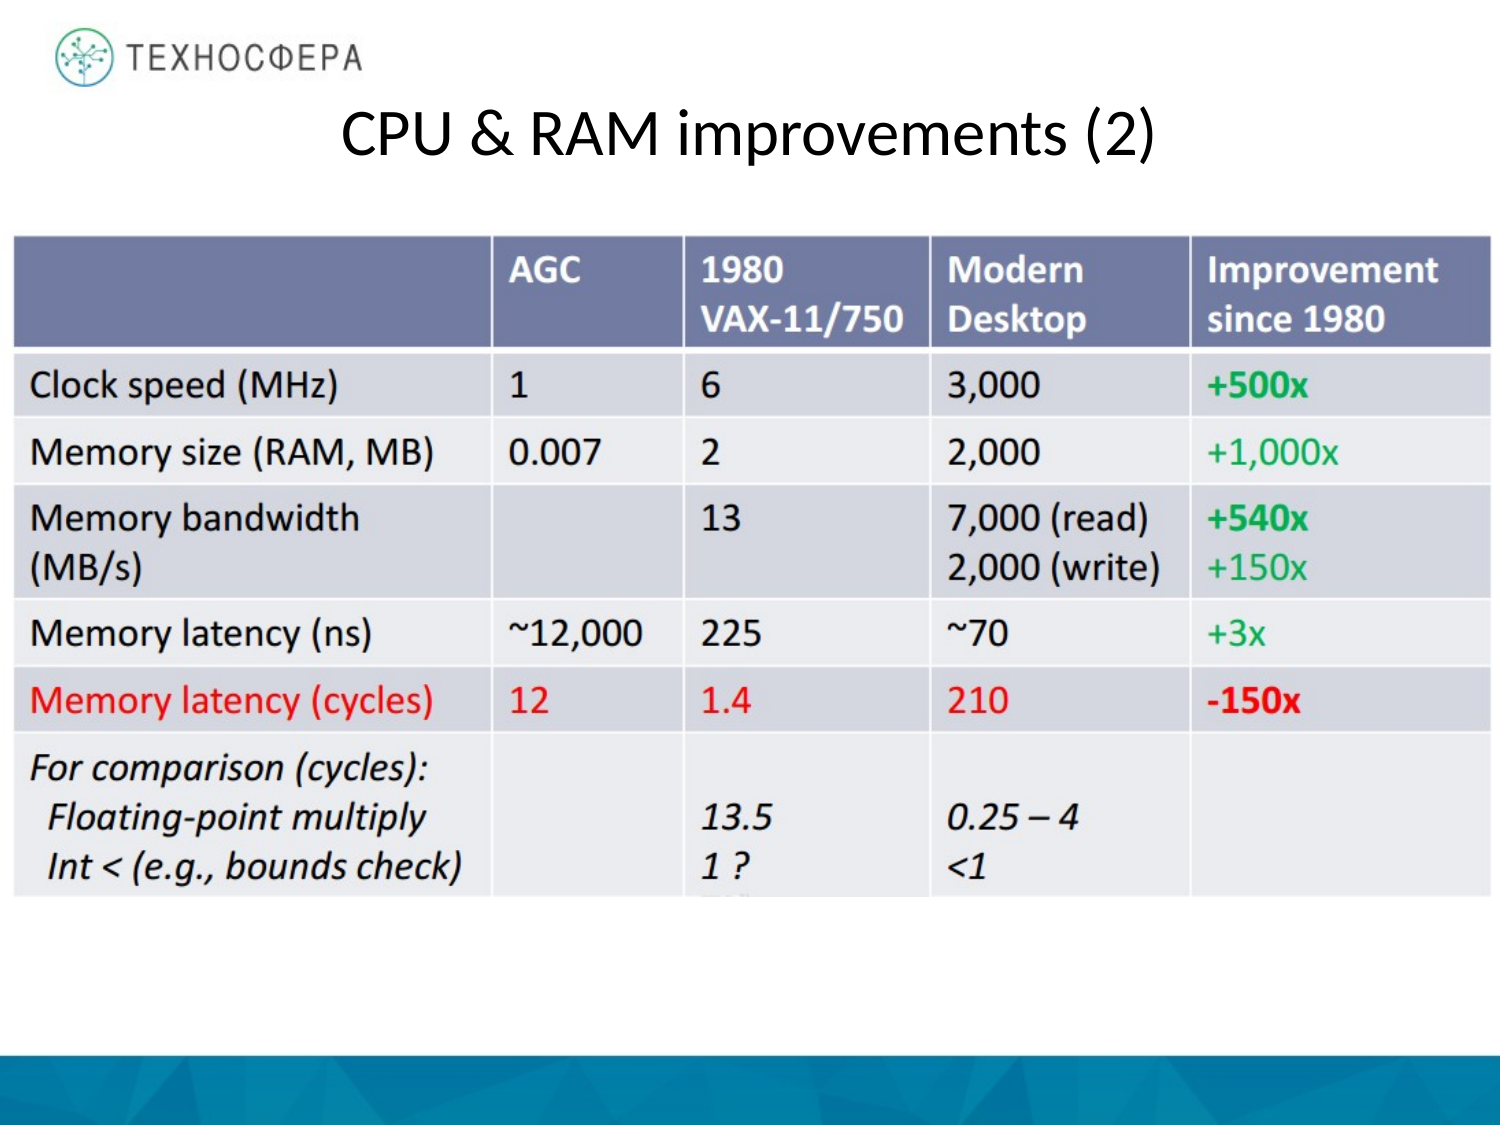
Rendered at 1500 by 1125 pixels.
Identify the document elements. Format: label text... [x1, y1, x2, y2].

picture [0, 0, 1500, 1057]
title CPU & RAM improvements (2) [75, 45, 1425, 229]
